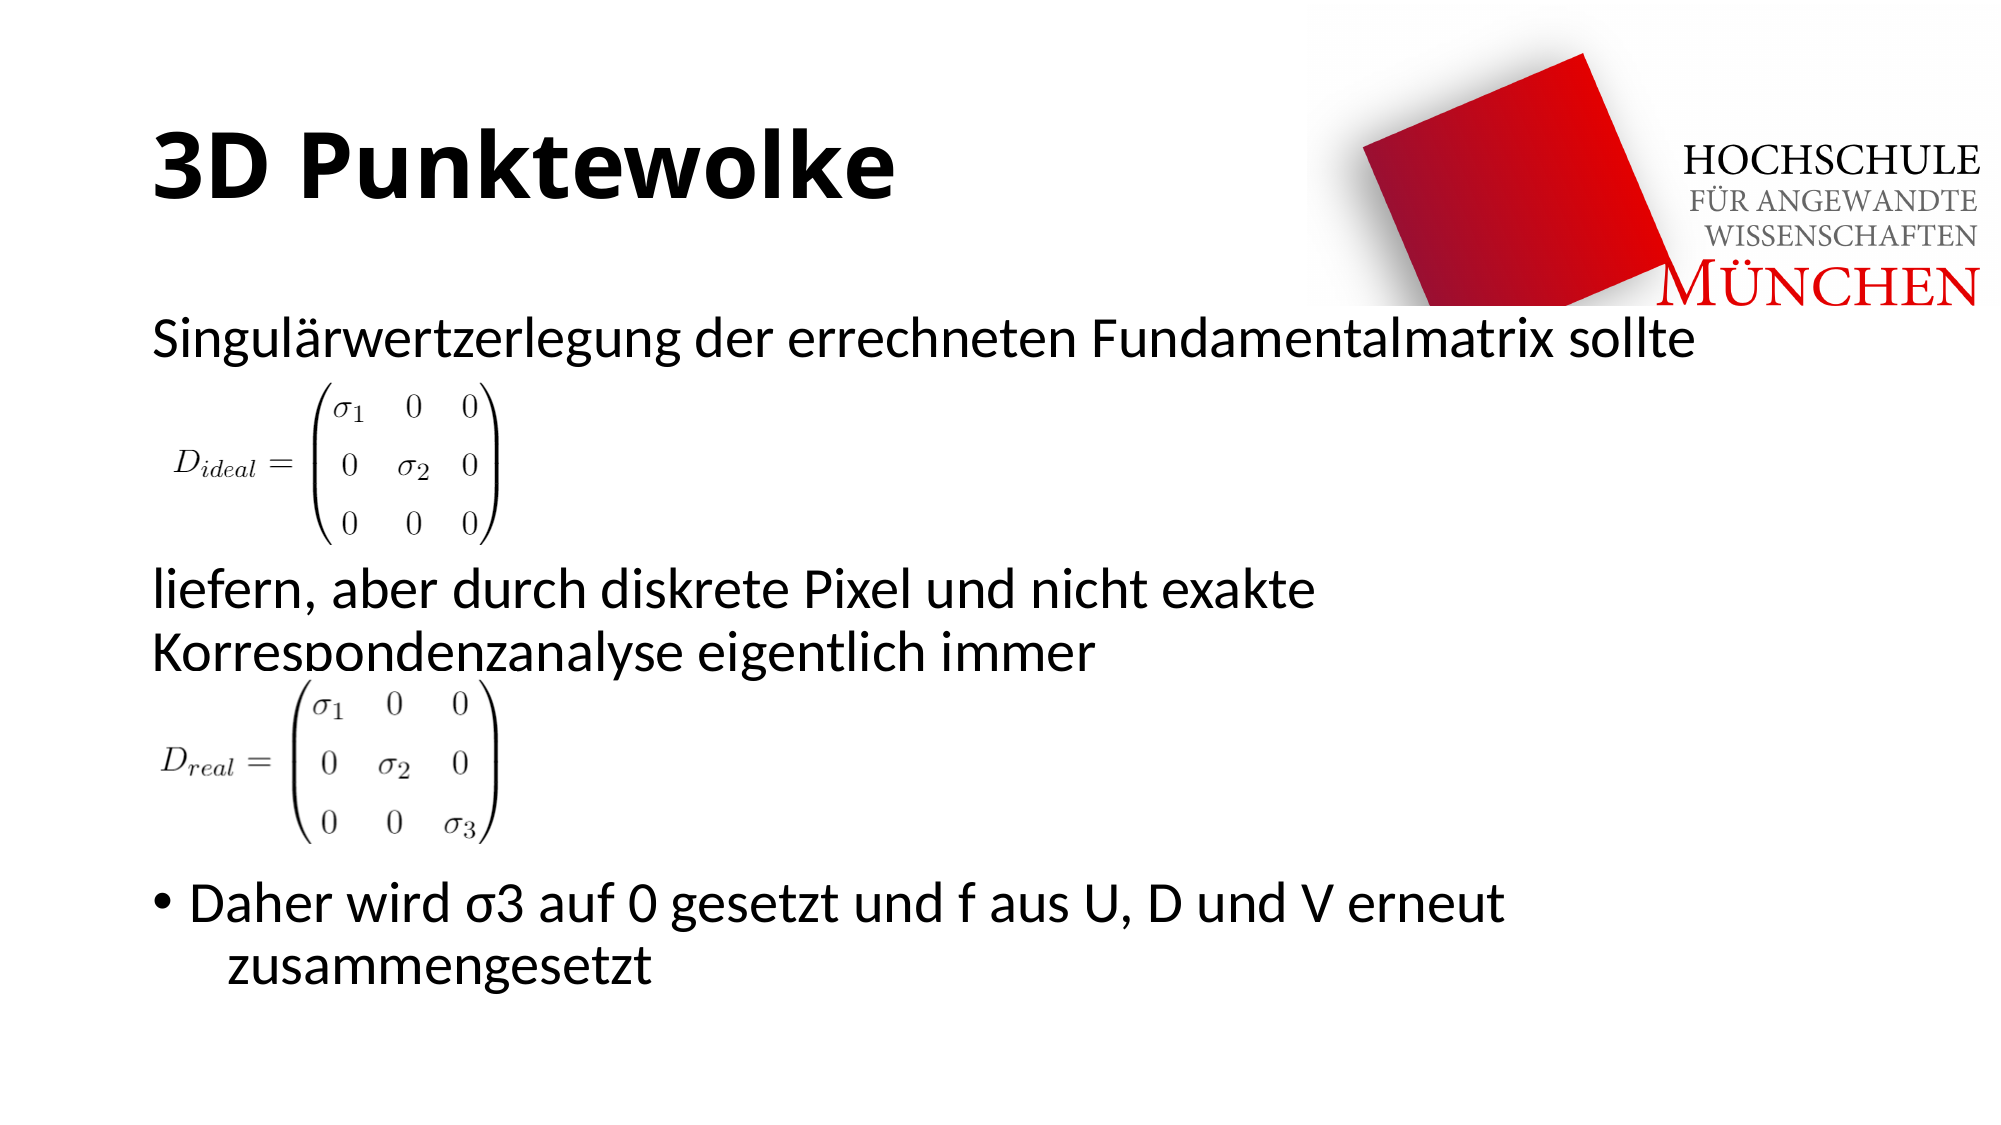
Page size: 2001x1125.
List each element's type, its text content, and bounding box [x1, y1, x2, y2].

picture [154, 370, 517, 548]
title 3D Punktewolke [137, 59, 1863, 278]
list Singulärwertzerlegung der errechneten Fundamentalmatrix sollte liefern, aber durch diskrete Pixel und nicht exakte Korrespondenzanalyse eigentlich immer Daher wird σ3 auf 0 gesetzt und f aus U, D und V erneut zusammengesetzt [137, 299, 1863, 1014]
picture [154, 671, 517, 853]
